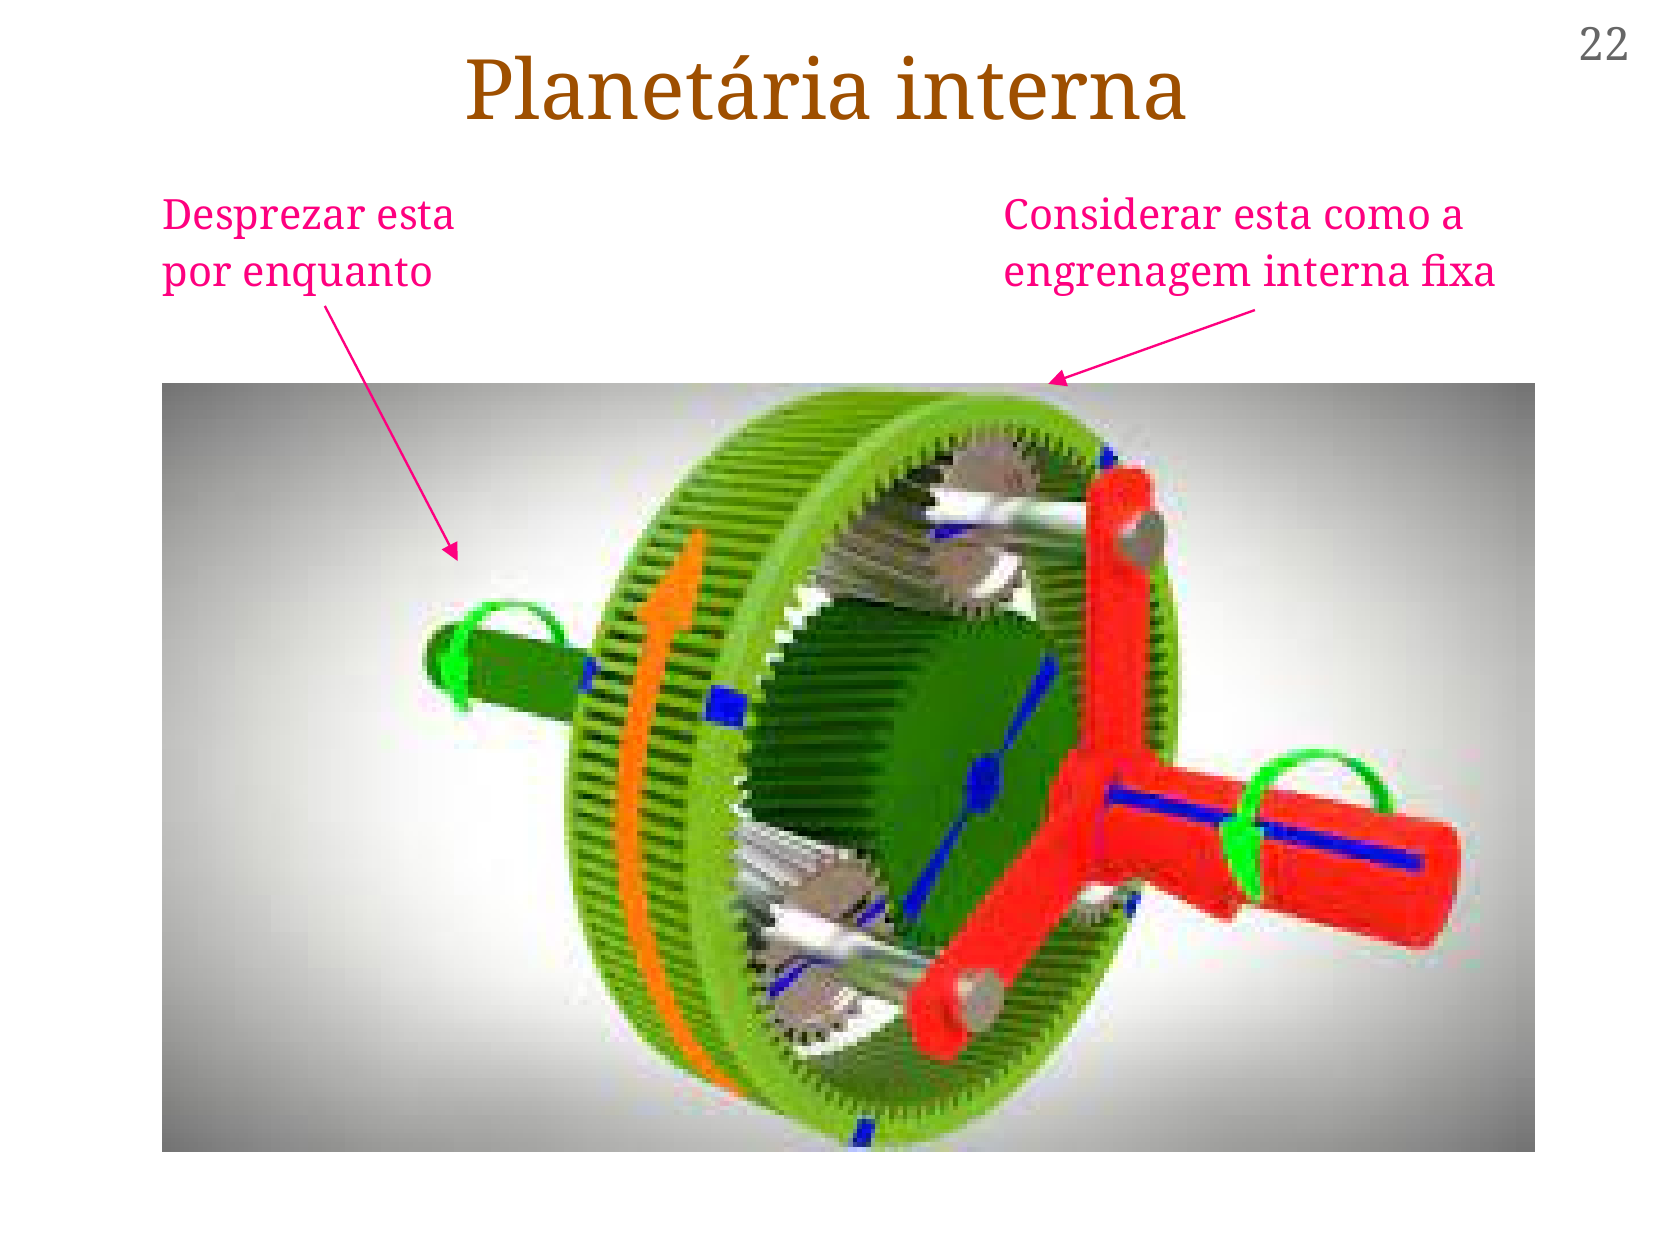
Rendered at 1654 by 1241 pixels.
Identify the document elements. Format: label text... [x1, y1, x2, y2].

picture [162, 383, 1535, 1152]
text_box Considerar esta como a engrenagem interna fixa [989, 177, 1521, 334]
text_box Desprezar esta por enquanto [147, 177, 502, 306]
title Planetária interna [59, 29, 1595, 148]
